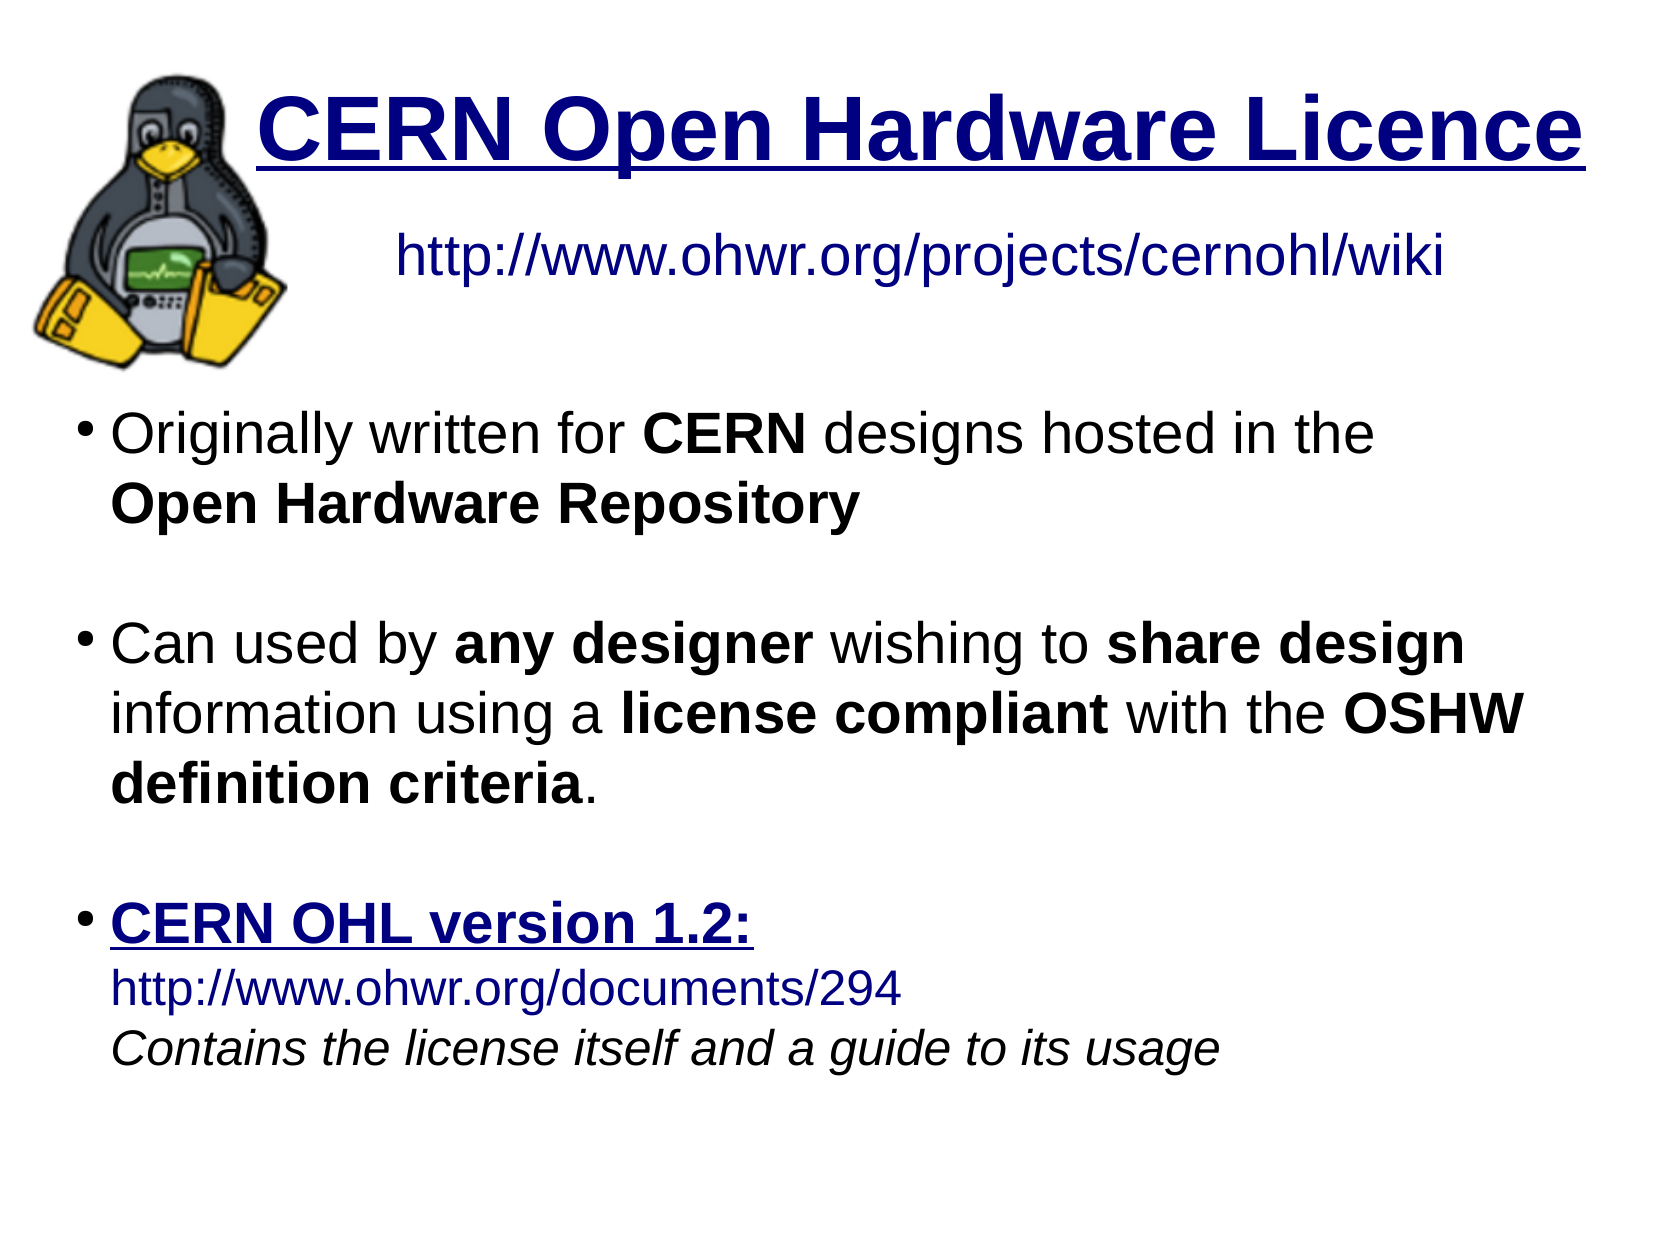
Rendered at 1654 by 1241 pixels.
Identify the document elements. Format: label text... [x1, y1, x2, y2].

title CERN Open Hardware Licence http://www.ohwr.org/projects/cernohl/wiki [177, 77, 1654, 288]
picture [30, 54, 301, 384]
text_box Originally written for CERN designs hosted in the Open Hardware Repository Can used by any designer wishing to share design information using a license compliant with the OSHW definition criteria. CERN OHL version 1.2: http://www.ohwr.org/documents/294 Contains the license itself and a guide to its usage [75, 395, 1538, 1137]
